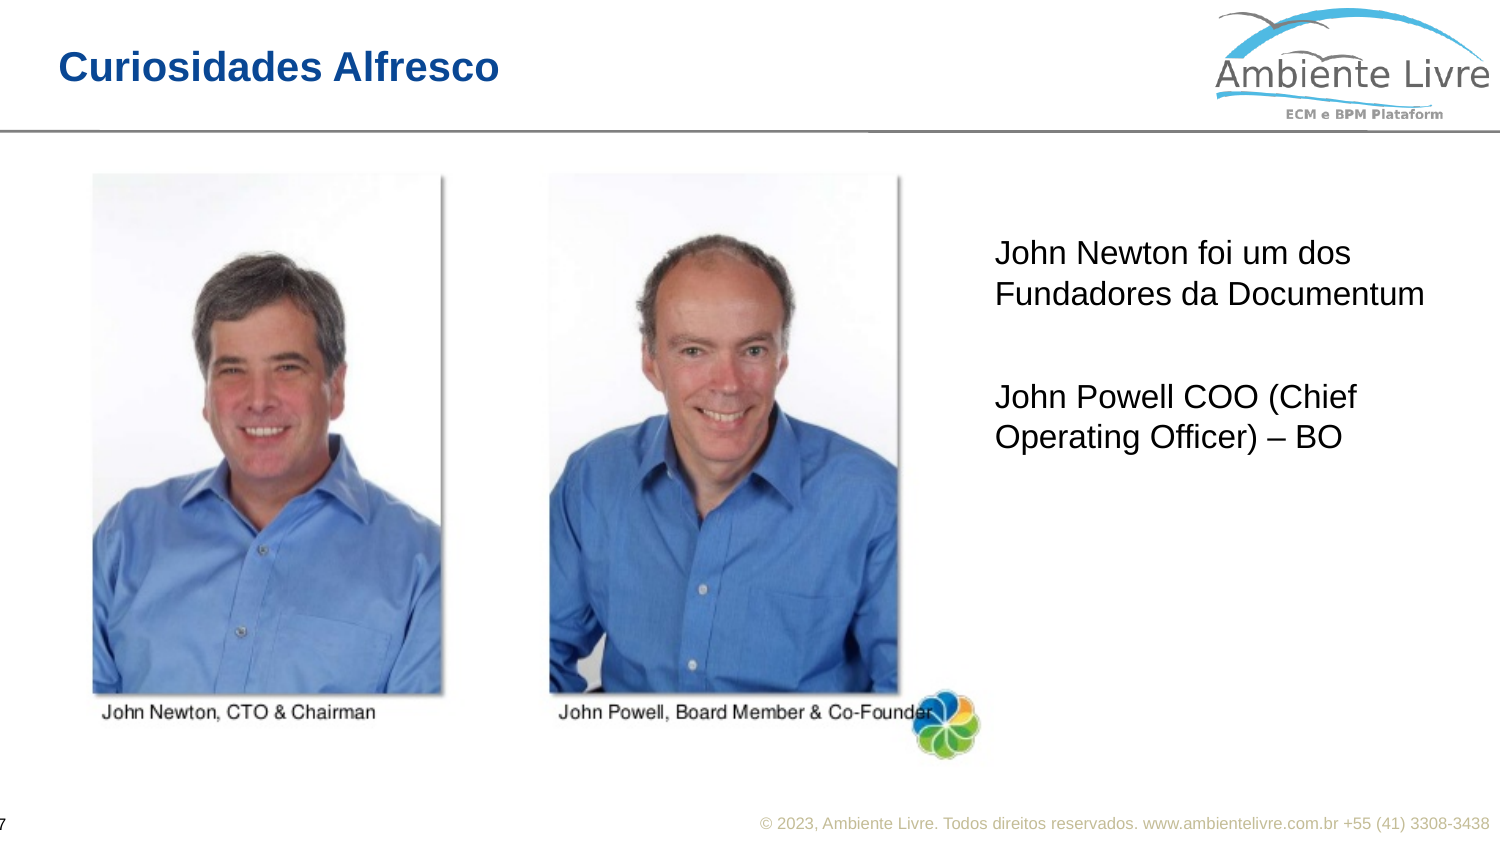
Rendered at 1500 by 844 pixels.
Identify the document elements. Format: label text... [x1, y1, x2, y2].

picture [11, 165, 1016, 790]
picture [1215, 8, 1489, 119]
text_box John Newton foi um dos Fundadores da Documentum John Powell COO (Chief Operating Officer) – BO [933, 224, 1489, 463]
title Curiosidades Alfresco [43, 8, 1127, 129]
